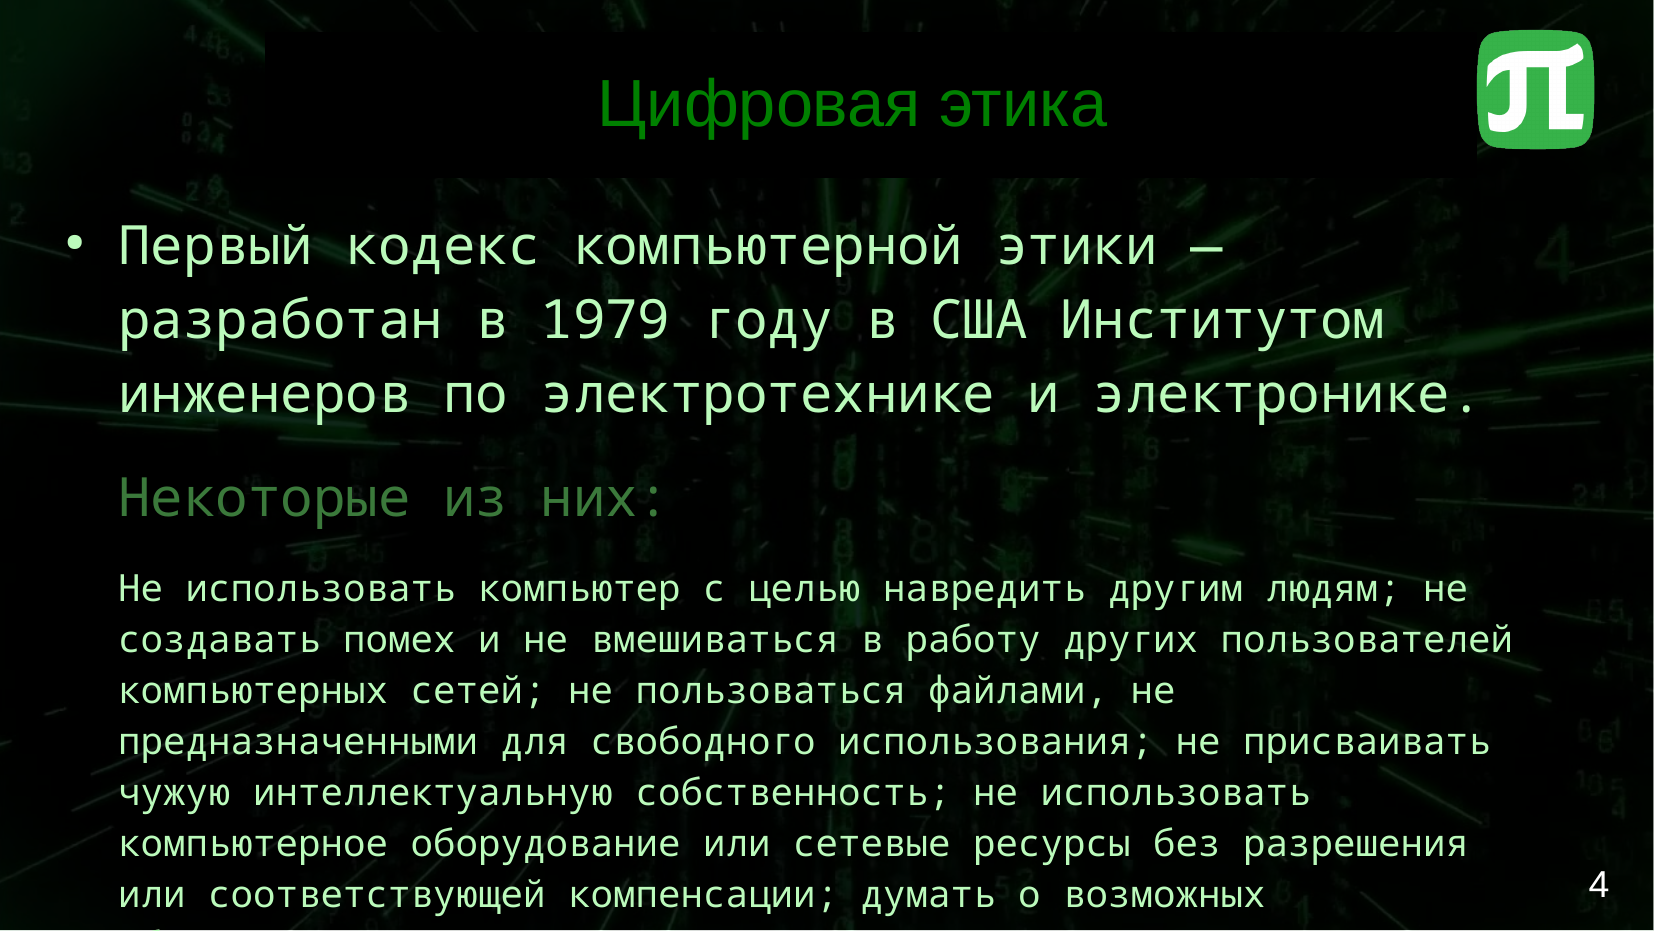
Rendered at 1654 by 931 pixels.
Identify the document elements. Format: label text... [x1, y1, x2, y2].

text_box 4 [1573, 856, 1625, 914]
text_box Цифровая этика [582, 59, 1123, 149]
list Первый кодекс компьютерной этики — разработан в 1979 году в США Институтом инженеров по электротехнике и электронике. Некоторые из них: Не использовать компьютер с целью навредить другим людям; не создавать помех и не вмешиваться в работу других пользователей компьютерных сетей; не пользоваться файлами, не предназначенными для свободного использования; не присваивать чужую интеллектуальную собственность; не использовать компьютерное оборудование или сетевые ресурсы без разрешения или соответствующей компенсации; думать о возможных общественных последствиях программ, которые Вы пишете, или систем, которые Вы разрабатываете. [47, 206, 1536, 931]
picture [0, 0, 1654, 931]
